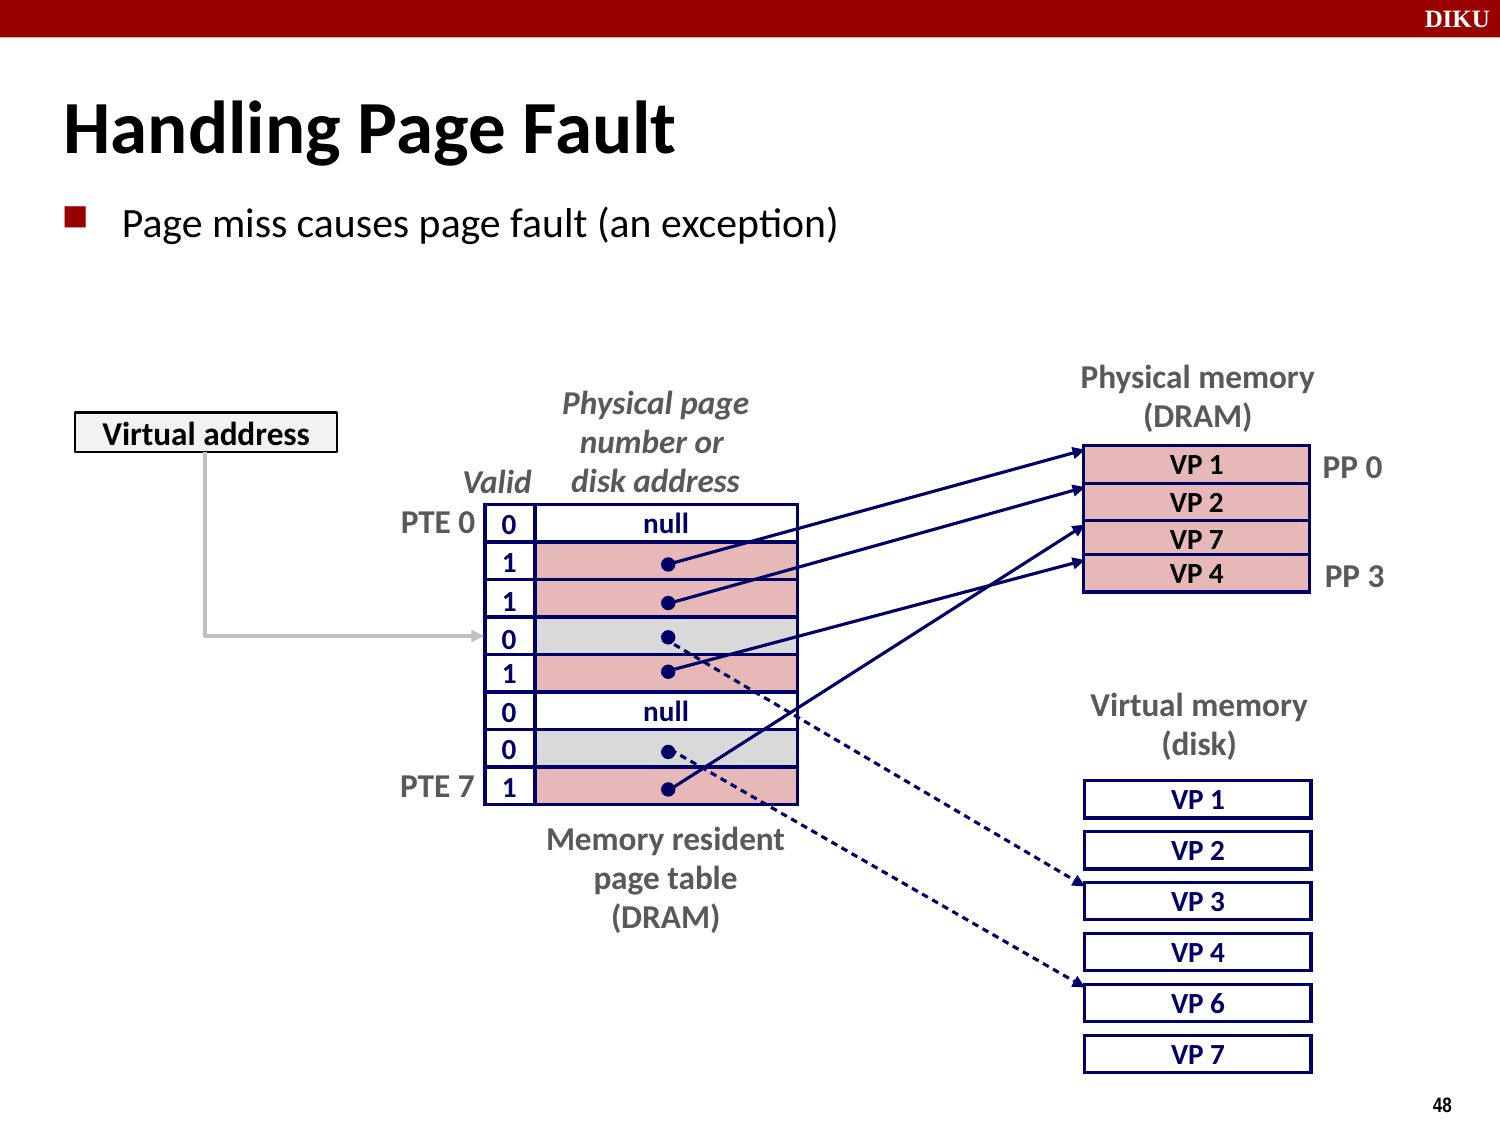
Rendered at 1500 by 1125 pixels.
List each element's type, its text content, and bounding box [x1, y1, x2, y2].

text_box VP 3 [1084, 882, 1312, 920]
text_box 1 [487, 576, 532, 627]
text_box PTE 0 [385, 493, 490, 549]
text_box 0 [505, 633, 512, 646]
text_box Physical page number or disk address [547, 374, 765, 509]
text_box Virtual memory (disk) [1075, 677, 1323, 772]
text_box VP 2 [1084, 831, 1312, 869]
text_box PTE 7 [385, 758, 490, 814]
text_box [536, 730, 798, 805]
text_box 0 [486, 687, 532, 724]
text_box Page miss causes page fault (an exception) [50, 188, 1414, 313]
text_box PP 3 [1310, 548, 1400, 604]
text_box 0 [490, 499, 532, 537]
text_box null [759, 531, 798, 542]
text_box Handling Page Fault [48, 59, 1408, 188]
text_box VP 1 [1084, 780, 1312, 819]
text_box VP 6 [1084, 984, 1312, 1022]
text_box 1 [487, 648, 532, 687]
text_box VP 7 [1084, 1035, 1312, 1073]
text_box null [536, 504, 798, 542]
text_box VP 4 [1083, 554, 1310, 593]
text_box null [768, 713, 798, 730]
text_box VP 4 [1084, 933, 1312, 971]
text_box PP 0 [1307, 439, 1398, 495]
text_box 0 [486, 724, 532, 775]
text_box 1 [490, 775, 532, 814]
text_box 0 [486, 614, 532, 665]
text_box 1 [487, 537, 532, 576]
text_box VP 2 [1083, 484, 1310, 521]
text_box Physical memory (DRAM) [1065, 349, 1330, 445]
text_box VP 1 [1083, 445, 1310, 484]
text_box [536, 542, 798, 693]
text_box Memory resident page table (DRAM) [531, 811, 801, 945]
text_box VP 7 [1083, 521, 1310, 554]
text_box Valid [447, 454, 560, 510]
text_box null [536, 693, 798, 730]
text_box Virtual address [75, 412, 338, 453]
